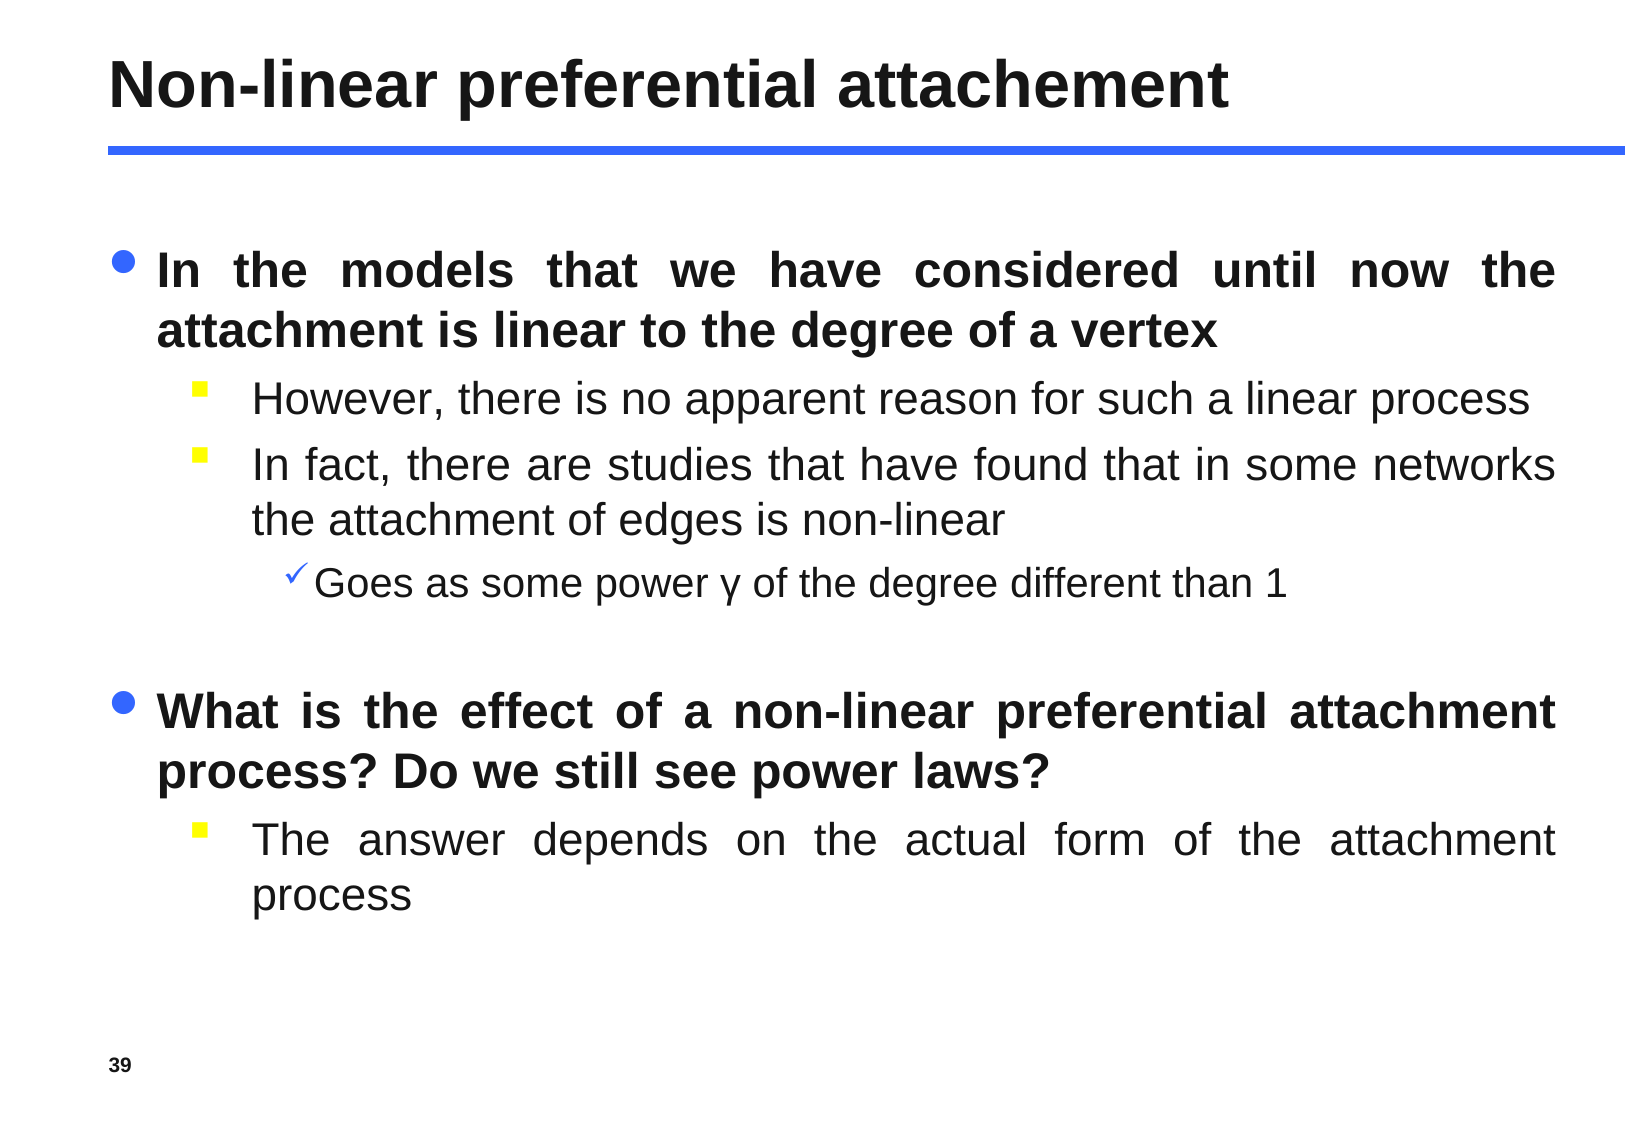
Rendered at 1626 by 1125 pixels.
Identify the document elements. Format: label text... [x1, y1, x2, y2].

list In the models that we have considered until now the attachment is linear to the degree of a vertex However, there is no apparent reason for such a linear process In fact, there are studies that have found that in some networks the attachment of edges is non-linear Goes as some power γ of the degree different than 1 What is the effect of a non-linear preferential attachment process? Do we still see power laws? The answer depends on the actual form of the attachment process [108, 237, 1558, 975]
text_box <number> [108, 1051, 188, 1077]
title Non-linear preferential attachement [108, 30, 1558, 131]
